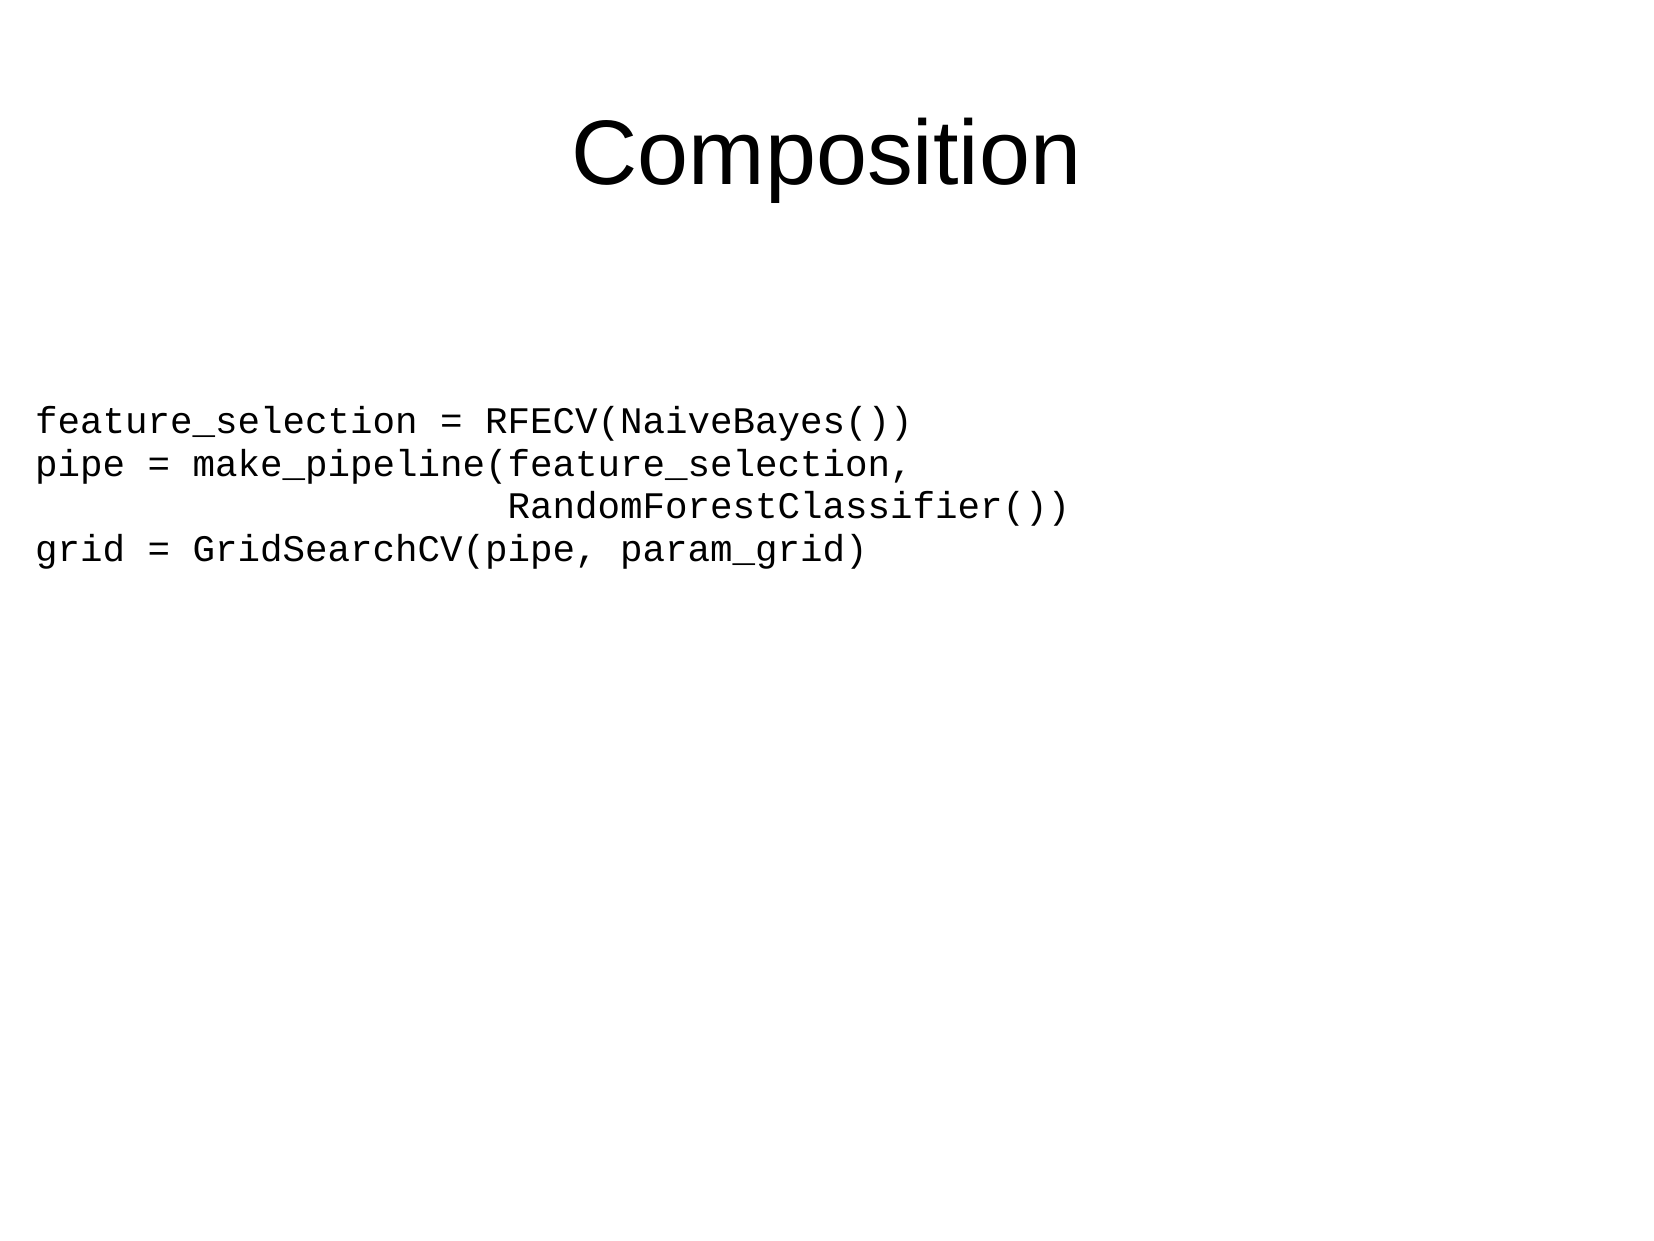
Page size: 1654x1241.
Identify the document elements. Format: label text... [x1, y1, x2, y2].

text_box feature_selection = RFECV(NaiveBayes()) pipe = make_pipeline(feature_selection, RandomForestClassifier()) grid = GridSearchCV(pipe, param_grid) [34, 360, 1646, 594]
title Composition [82, 49, 1571, 257]
